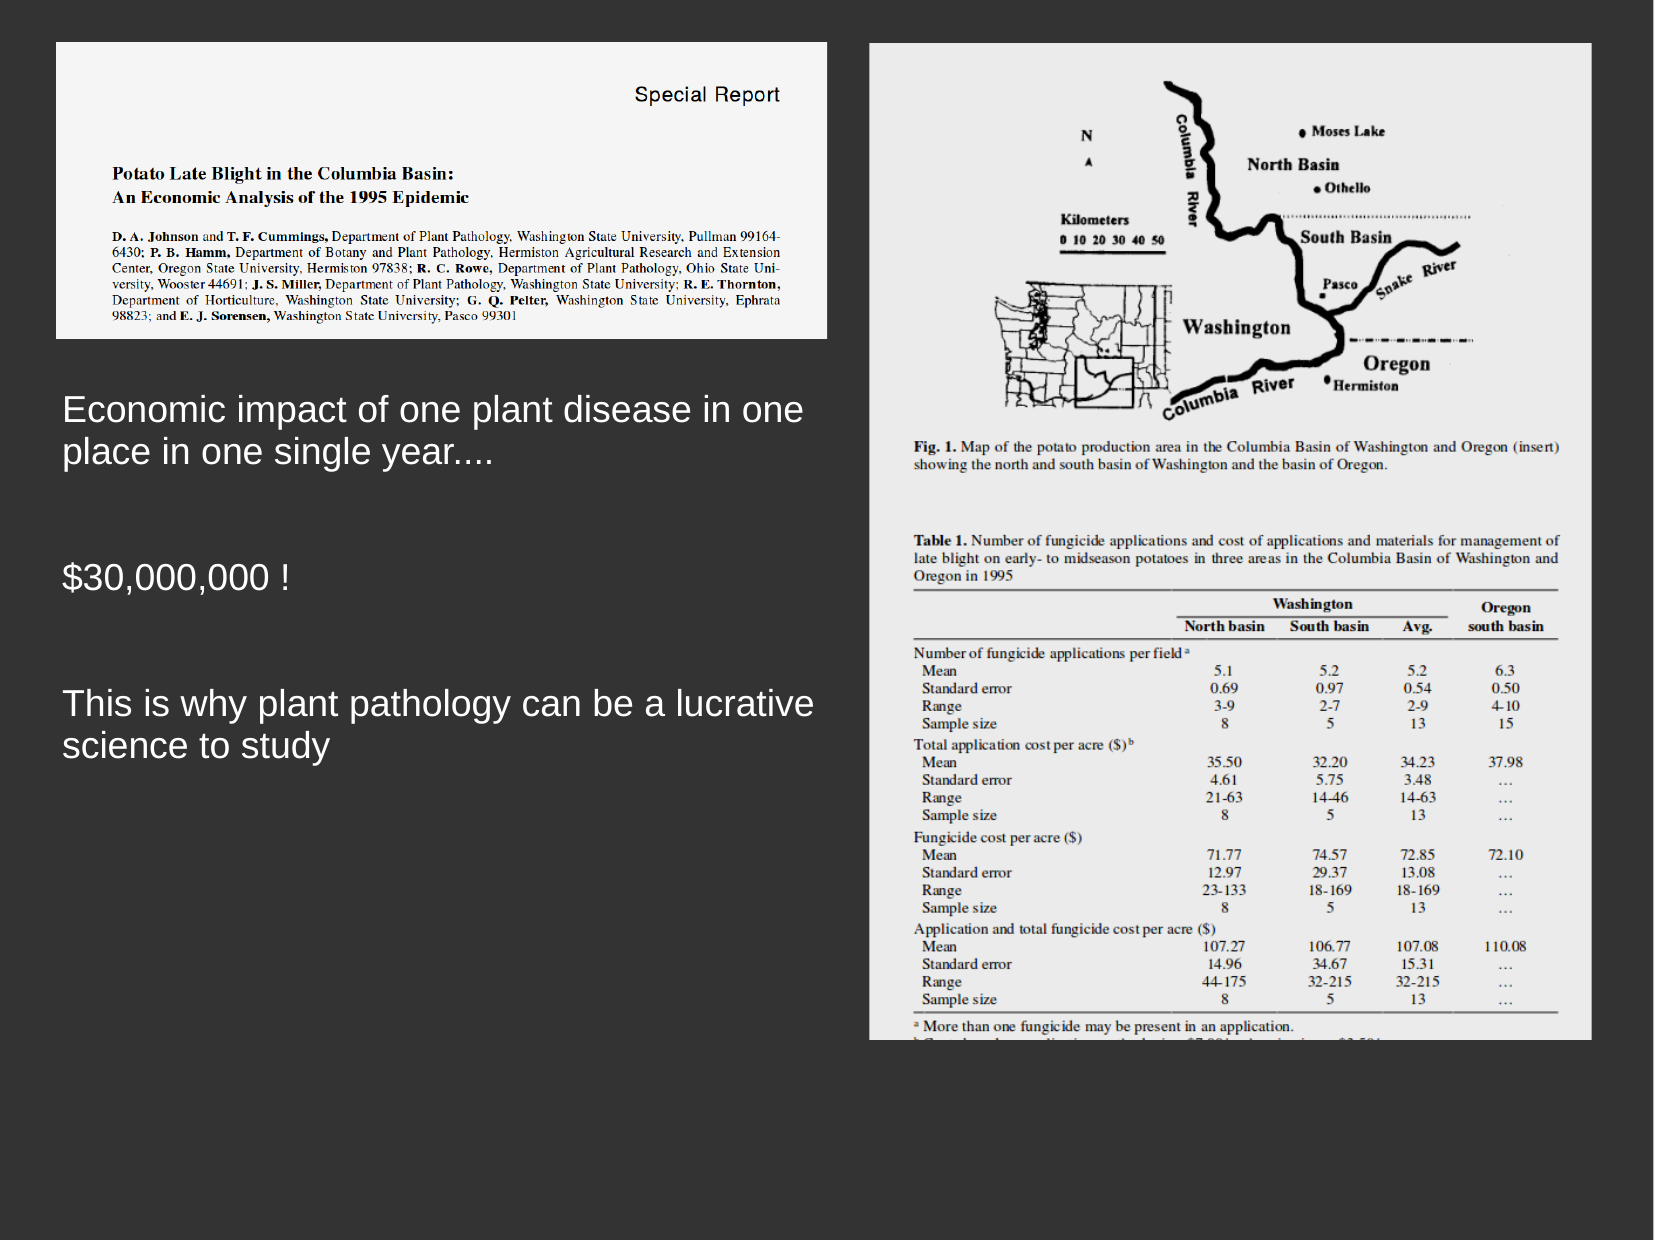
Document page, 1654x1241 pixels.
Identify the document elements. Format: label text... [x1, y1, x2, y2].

picture [56, 42, 828, 339]
picture [869, 43, 1592, 1040]
text_box Economic impact of one plant disease in one place in one single year.... $30,000,000 ! This is why plant pathology can be a lucrative science to study [47, 381, 838, 900]
